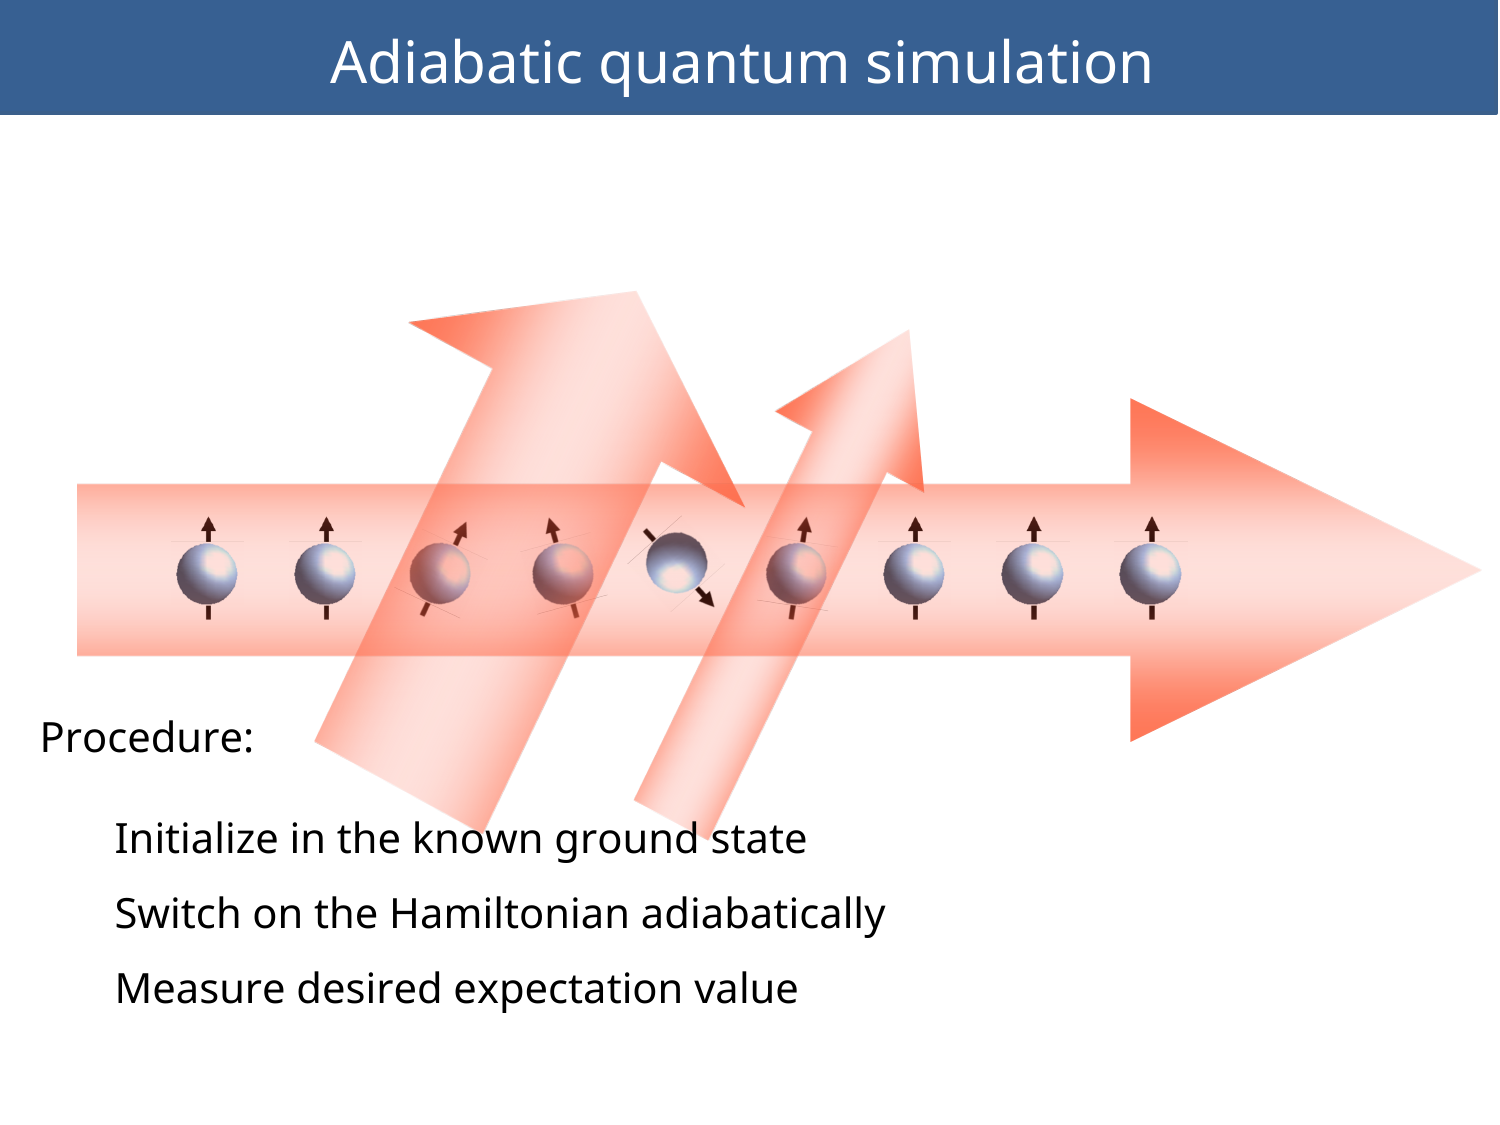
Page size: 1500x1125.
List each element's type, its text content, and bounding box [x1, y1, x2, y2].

picture [76, 290, 1483, 743]
text_box Procedure: Initialize in the known ground state Switch on the Hamiltonian adiabatically Measure desired expectation value [24, 677, 973, 1020]
text_box Adiabatic quantum simulation [43, 17, 1442, 133]
